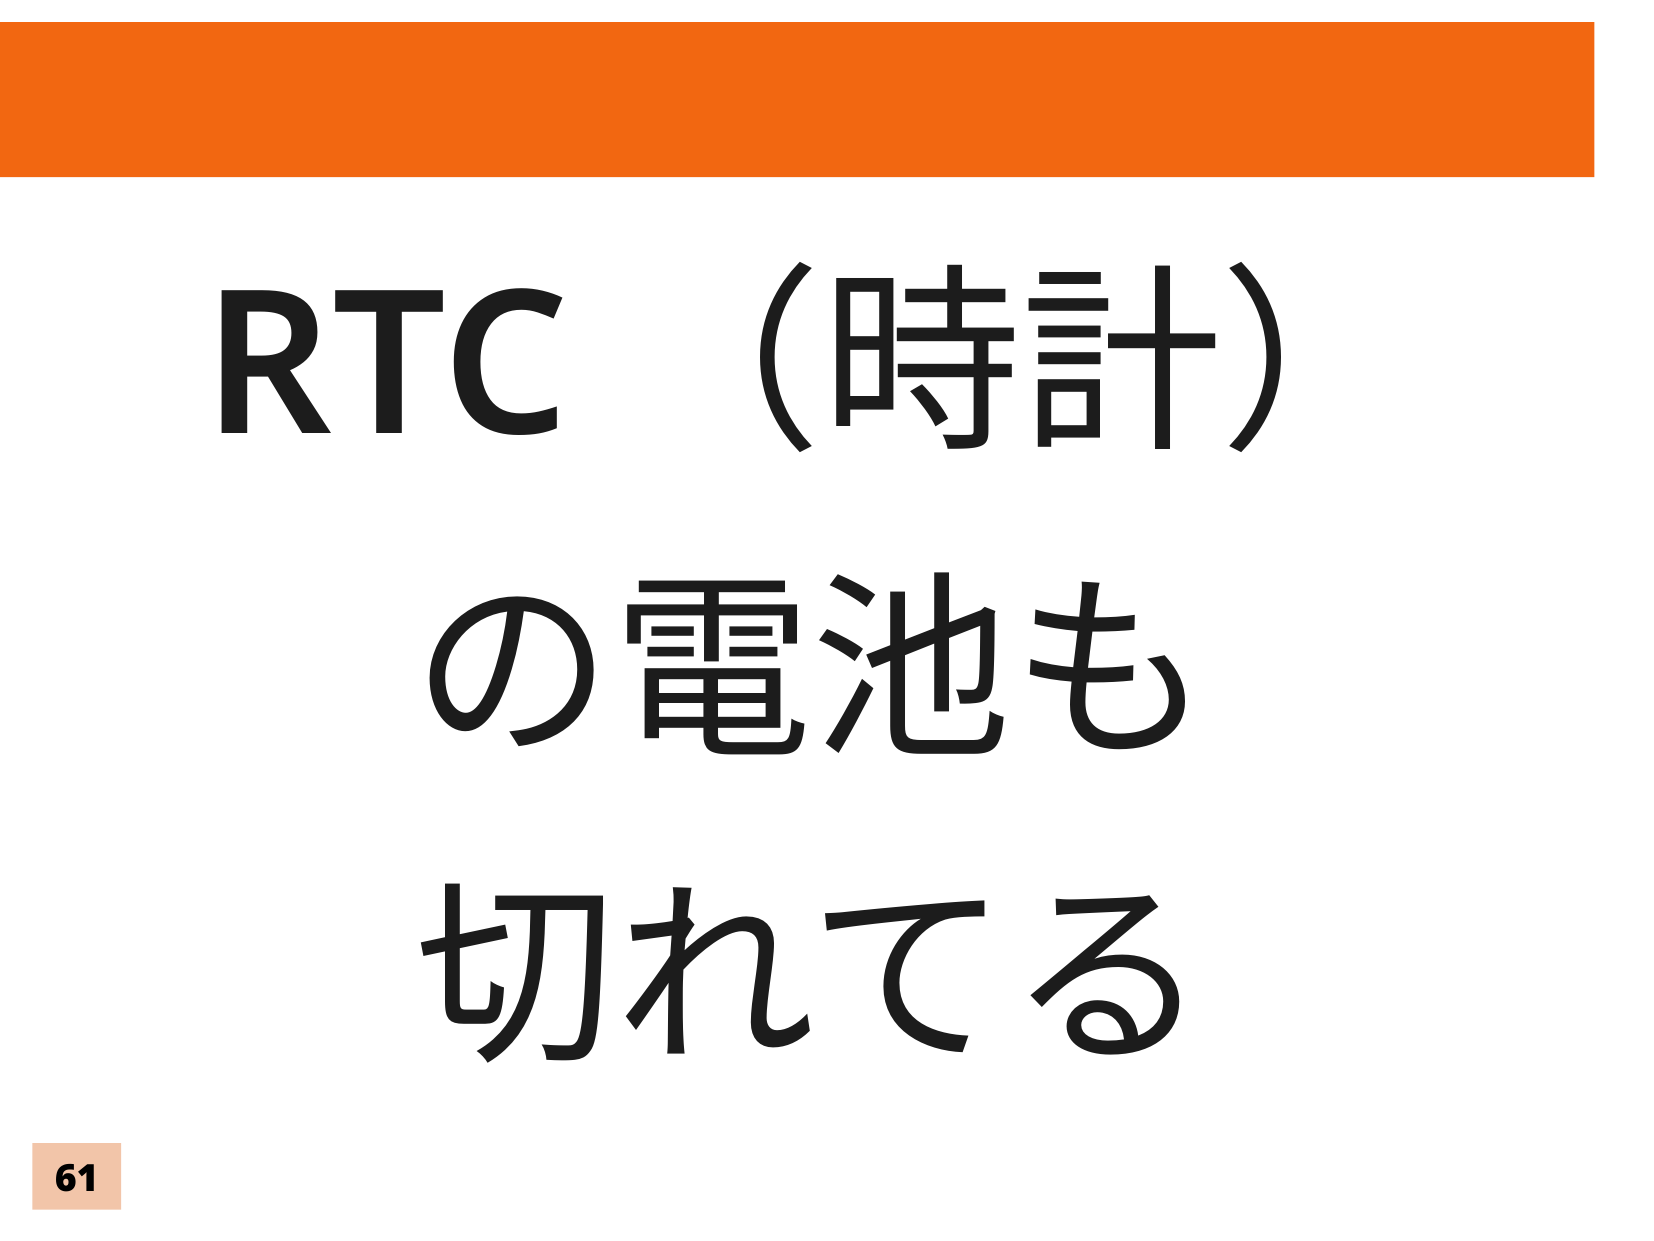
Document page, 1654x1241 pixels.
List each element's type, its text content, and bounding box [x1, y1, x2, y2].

list RTC（時計） の電池も 切れてる [59, 201, 1565, 1105]
